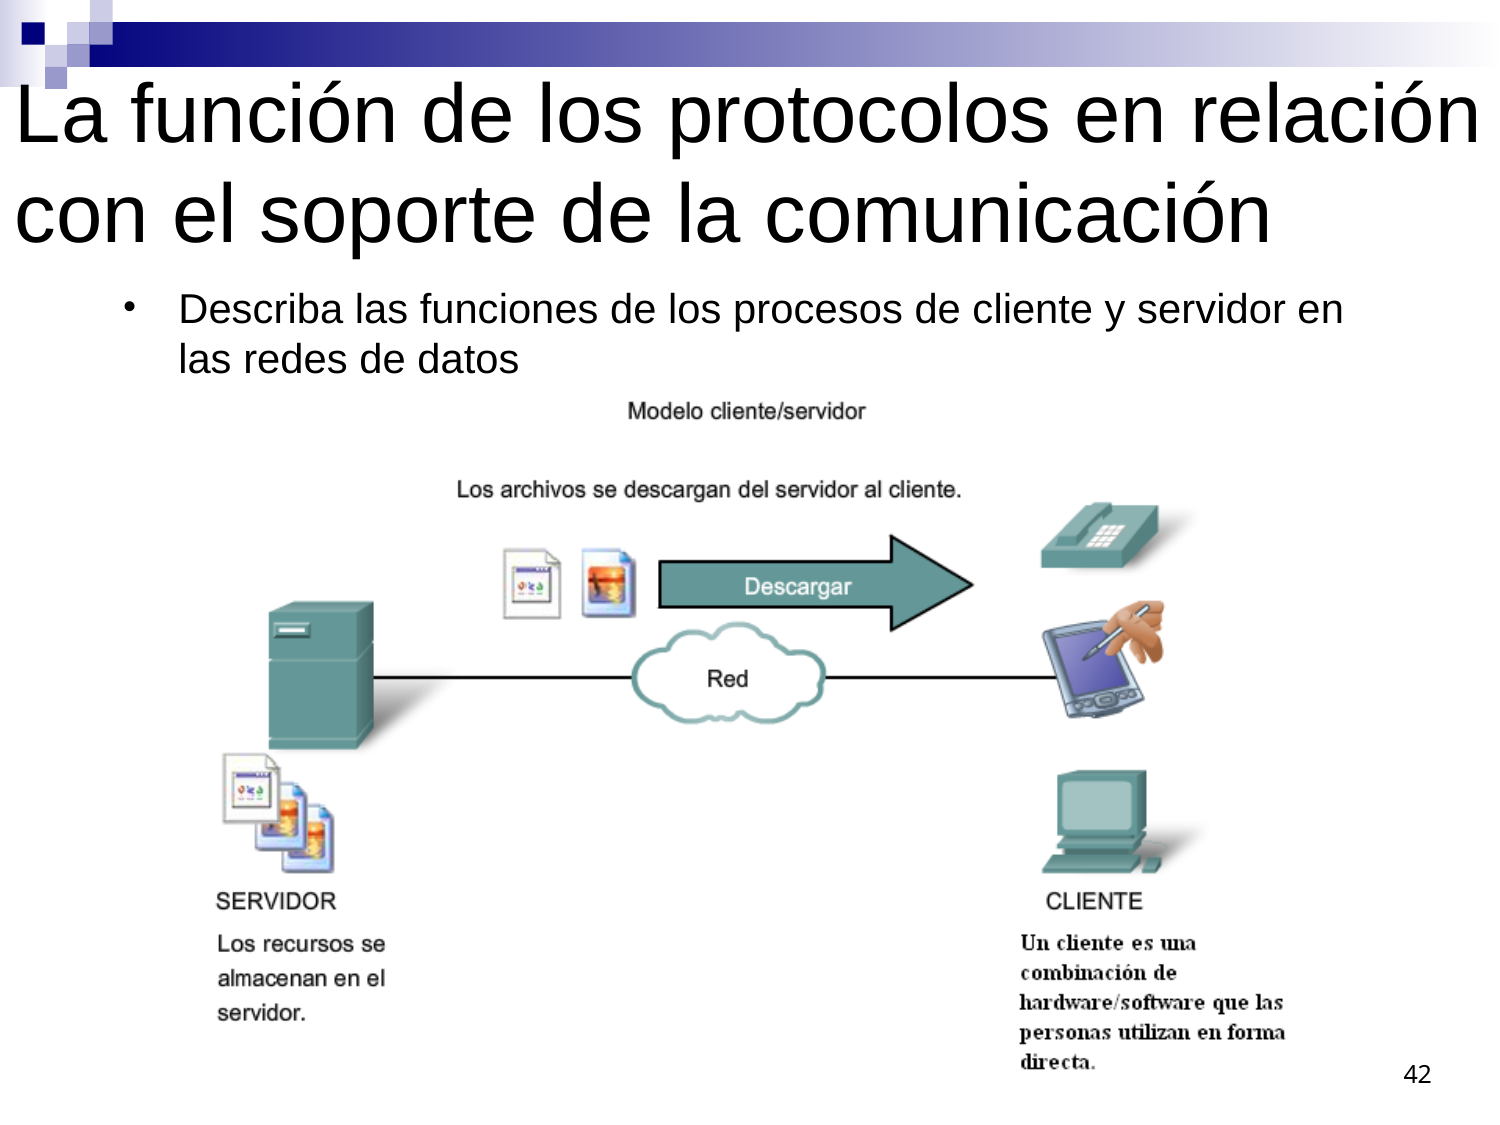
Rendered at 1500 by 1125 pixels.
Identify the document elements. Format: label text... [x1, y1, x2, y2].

picture [205, 388, 1300, 1082]
text_box La función de los protocolos en relación con el soporte de la comunicación [0, 51, 1500, 267]
text_box <número> [1074, 1025, 1447, 1101]
text_box Describa las funciones de los procesos de cliente y servidor en las redes de datos [107, 273, 1411, 1107]
